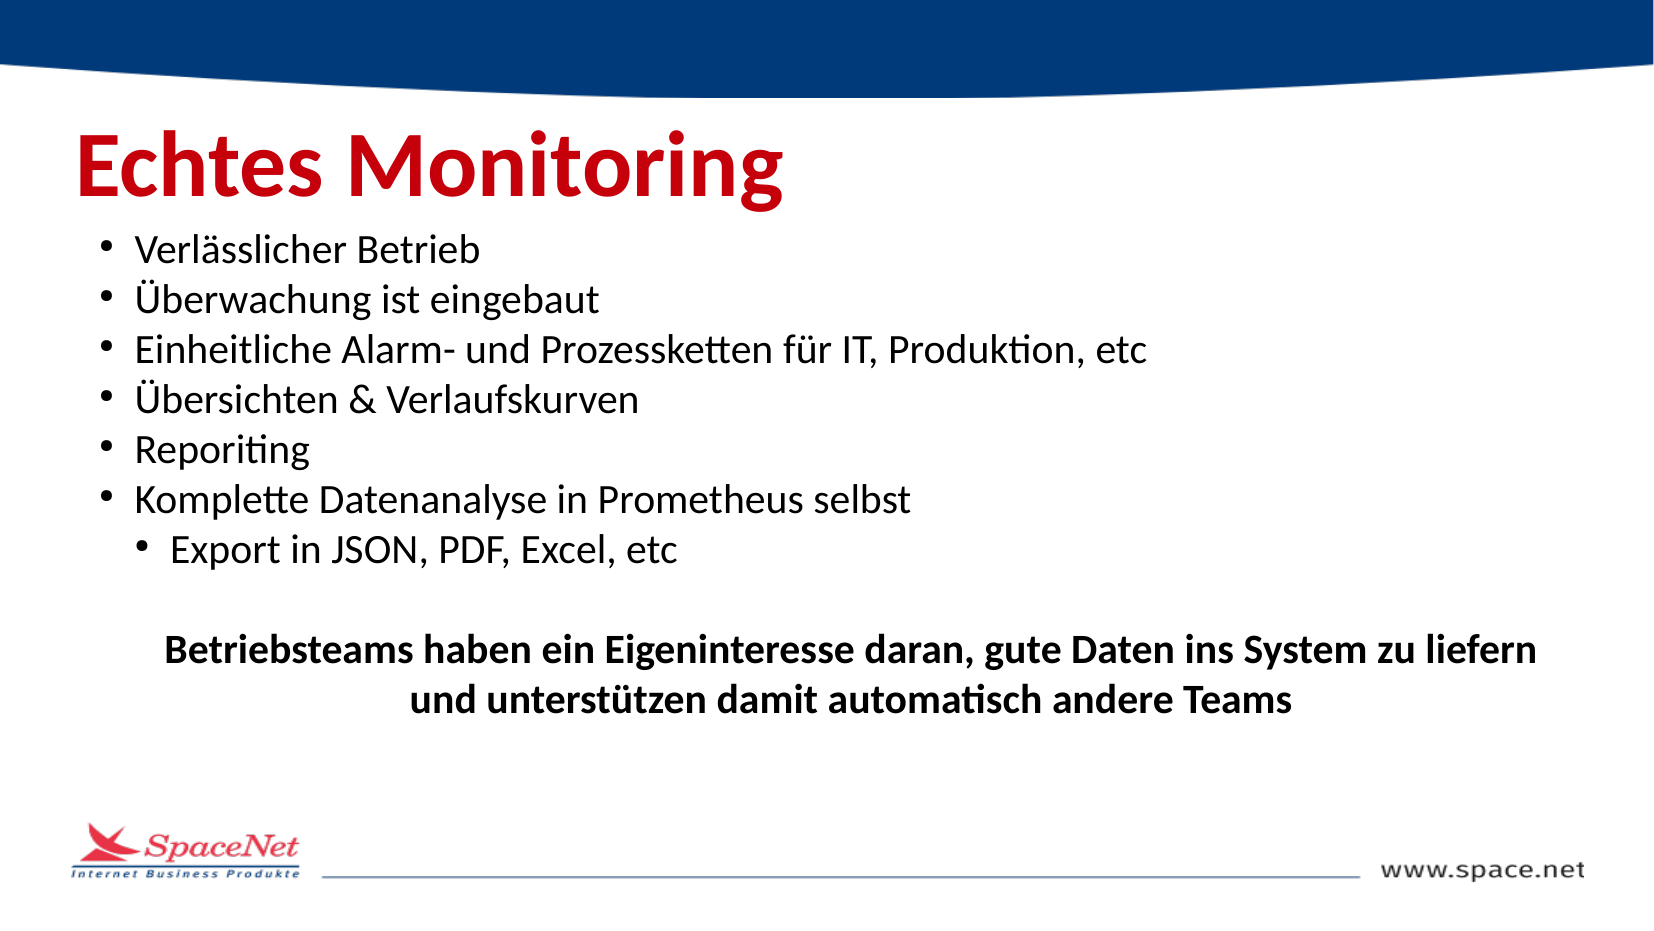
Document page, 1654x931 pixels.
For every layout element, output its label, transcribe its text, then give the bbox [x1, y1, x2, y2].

text_box Verlässlicher Betrieb Überwachung ist eingebaut Einheitliche Alarm- und Prozessketten für IT, Produktion, etc Übersichten & Verlaufskurven Reporiting Komplette Datenanalyse in Prometheus selbst Export in JSON, PDF, Excel, etc Betriebsteams haben ein Eigeninteresse daran, gute Daten ins System zu liefern und unterstützen damit automatisch andere Teams [84, 223, 1583, 730]
text_box Echtes Monitoring [60, 95, 1583, 223]
